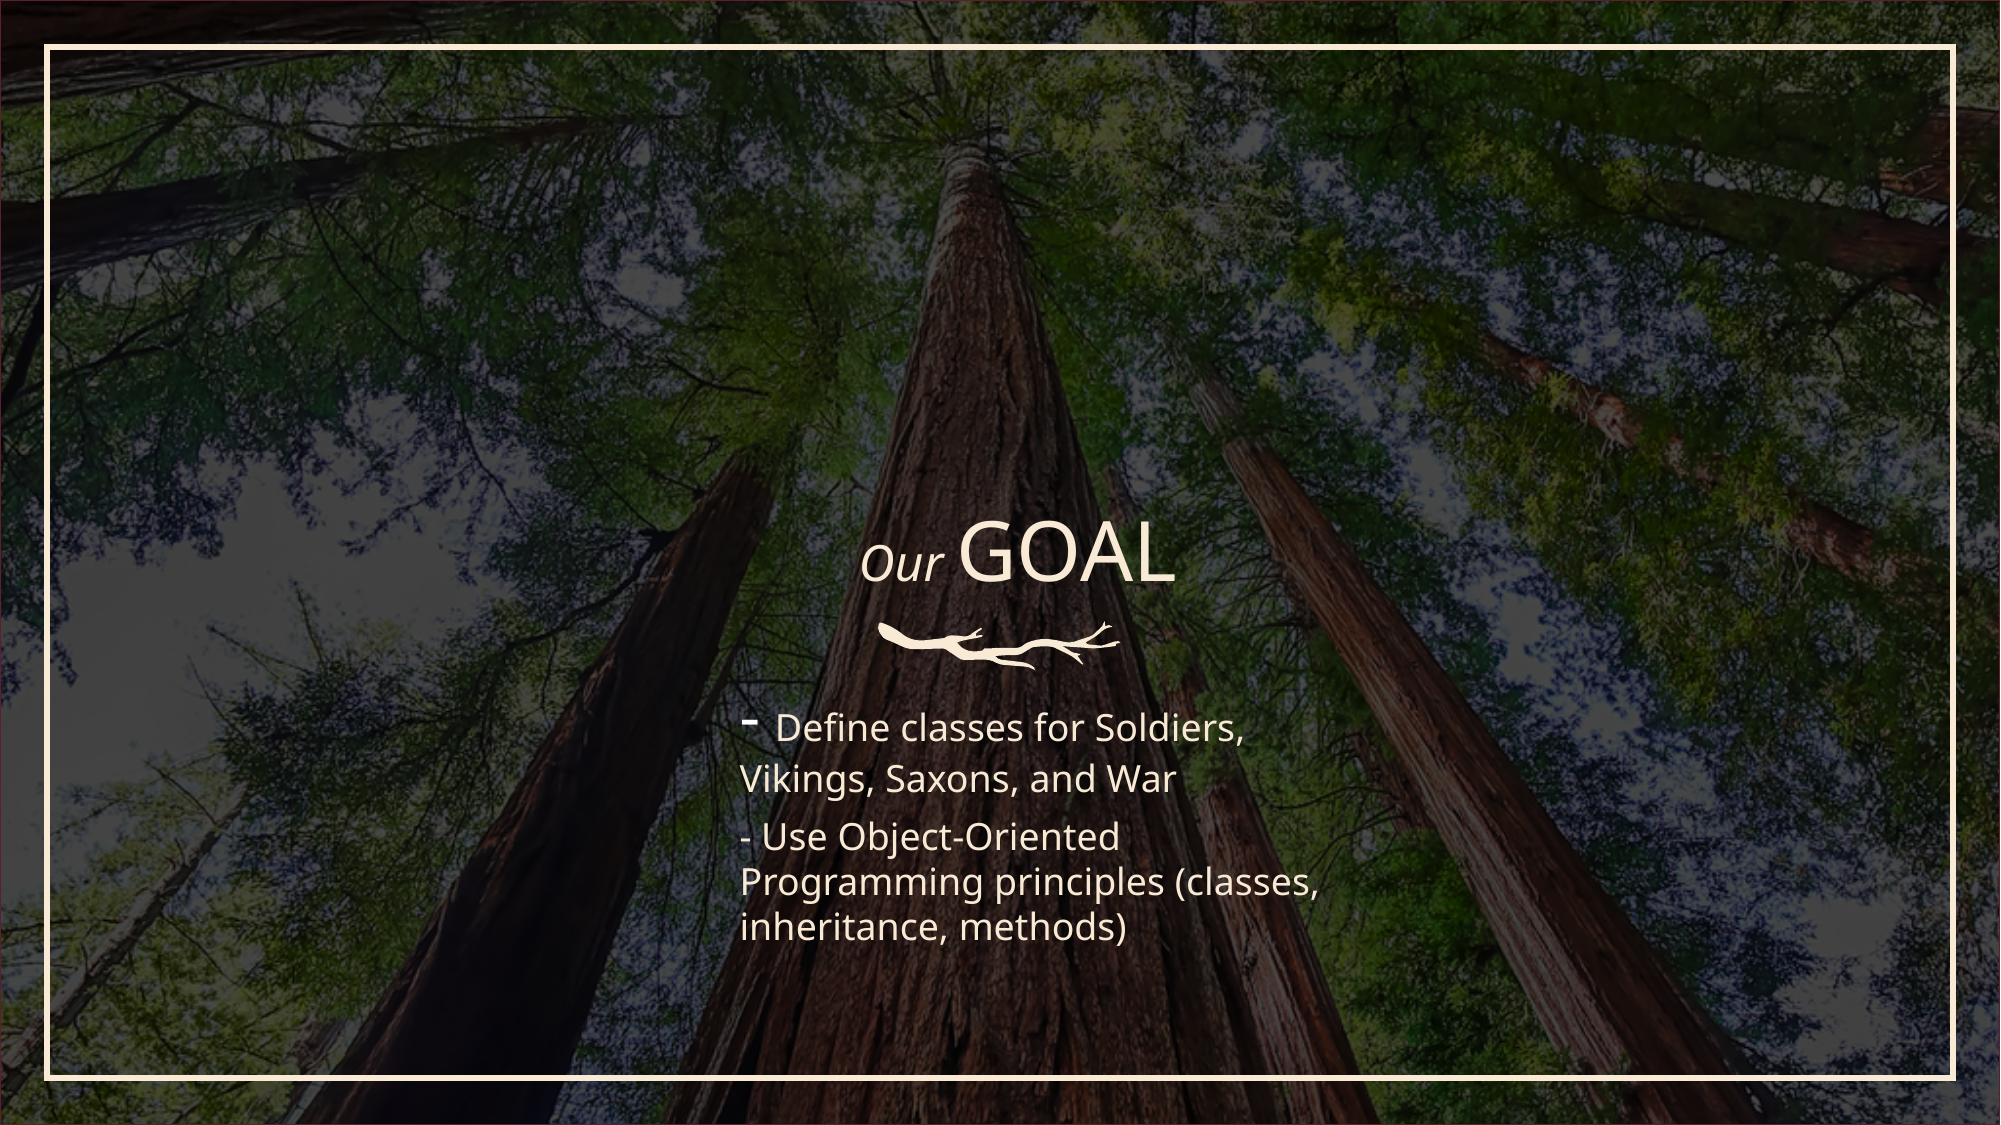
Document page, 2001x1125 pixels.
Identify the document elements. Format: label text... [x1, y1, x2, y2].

title Our goal [712, 509, 1323, 607]
title - Define classes for Soldiers, Vikings, Saxons, and War - Use Object-Oriented Programming principles (classes, inheritance, methods) [739, 675, 1351, 938]
text_box [0, 0, 2000, 1125]
